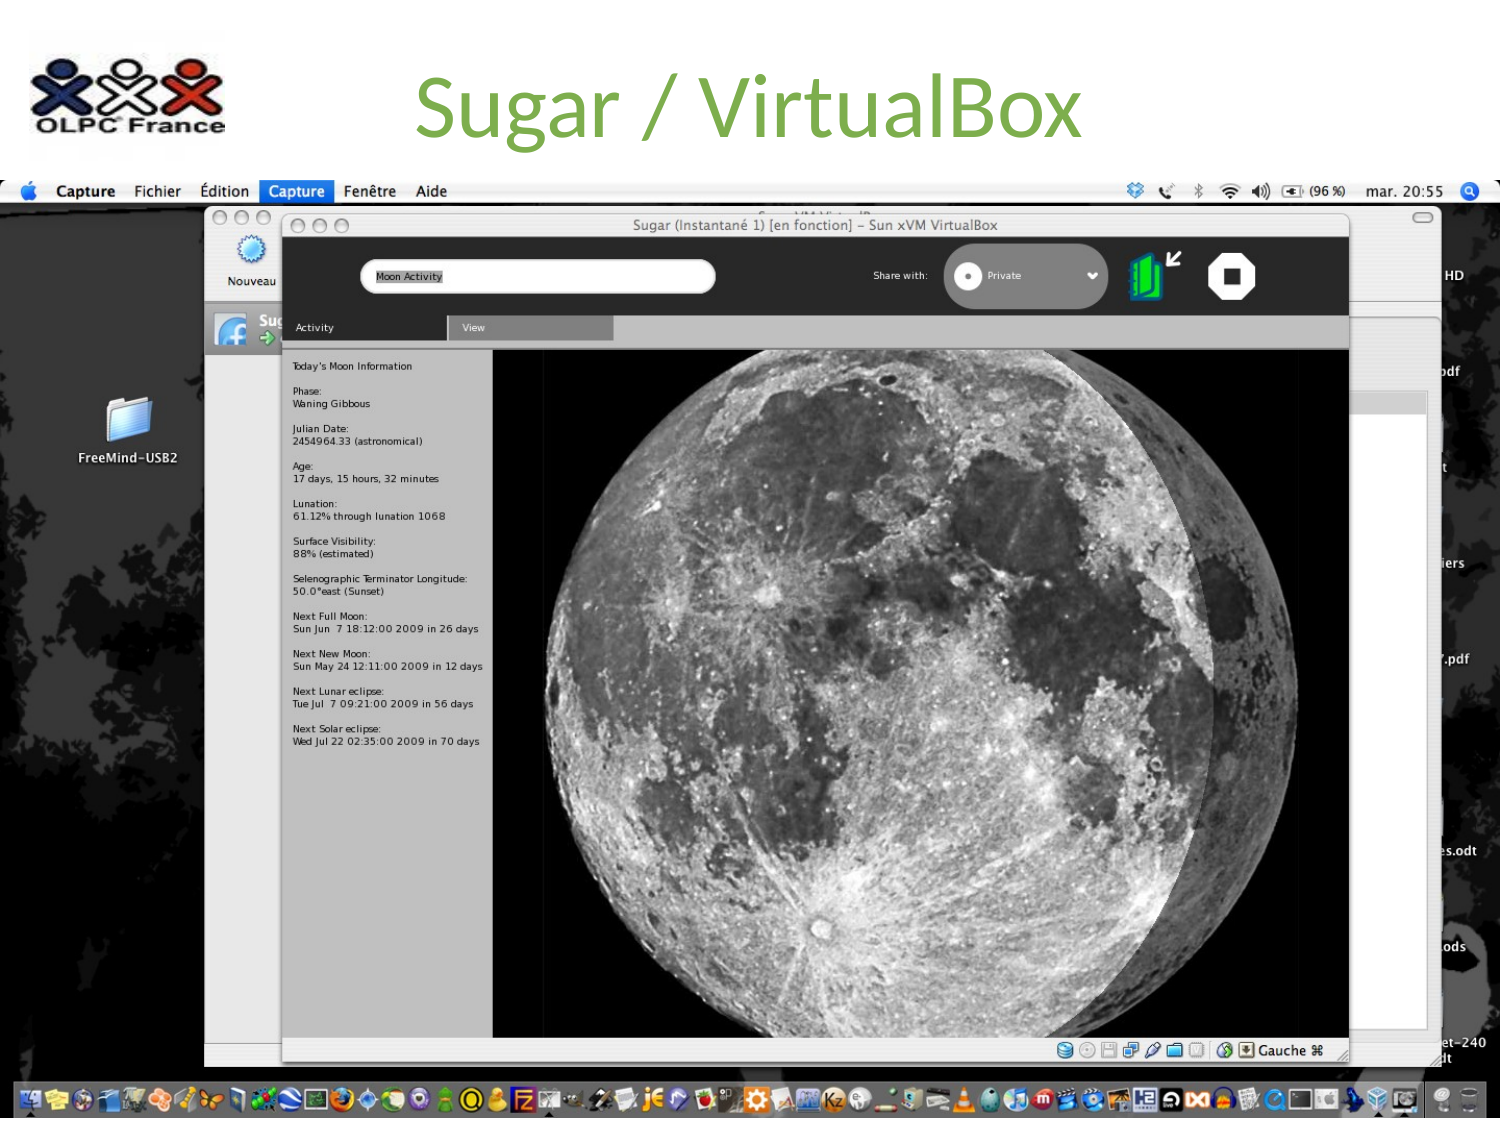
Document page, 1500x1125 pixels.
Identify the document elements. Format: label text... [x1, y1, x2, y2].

title Sugar / VirtualBox [74, 7, 1425, 223]
picture [29, 30, 74, 161]
picture [0, 180, 1500, 1118]
